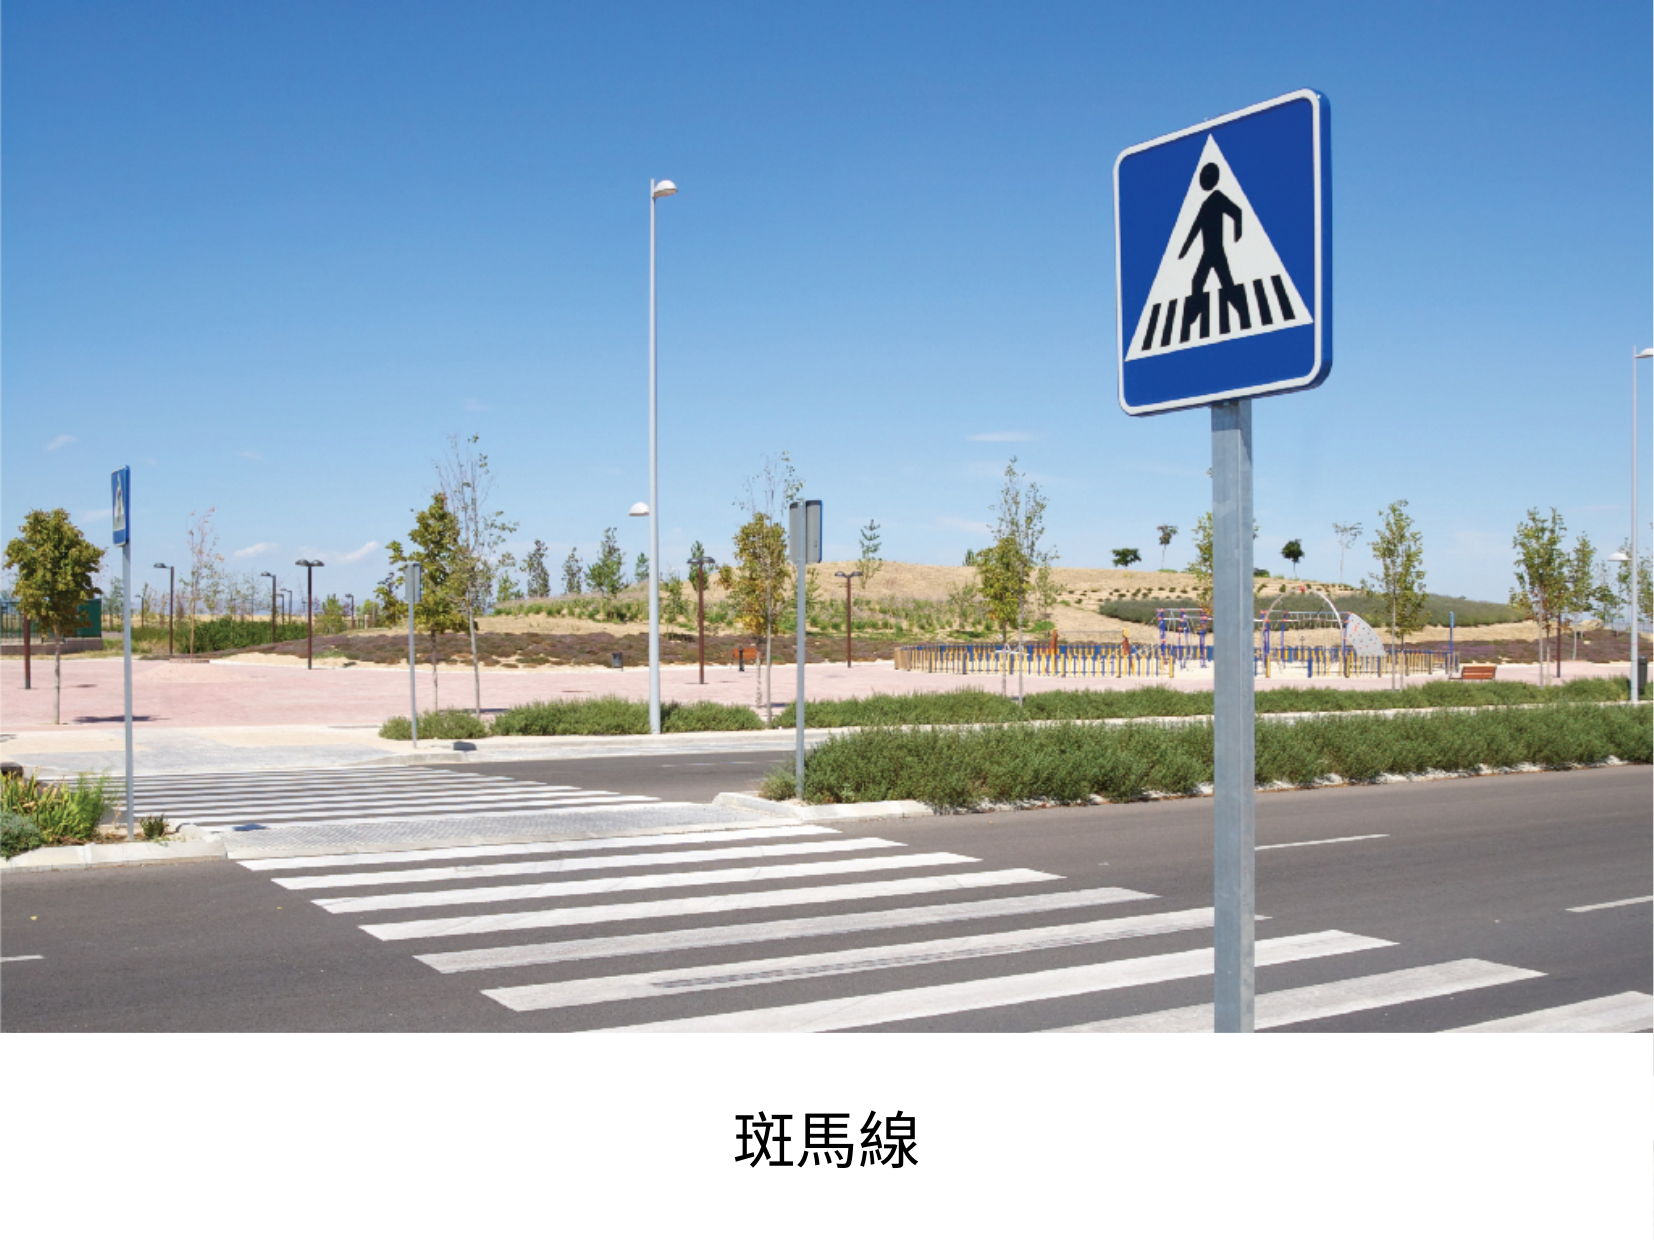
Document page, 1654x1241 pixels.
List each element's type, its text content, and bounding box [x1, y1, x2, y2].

title 斑馬線 [0, 1032, 1654, 1241]
picture [0, 0, 1654, 1032]
